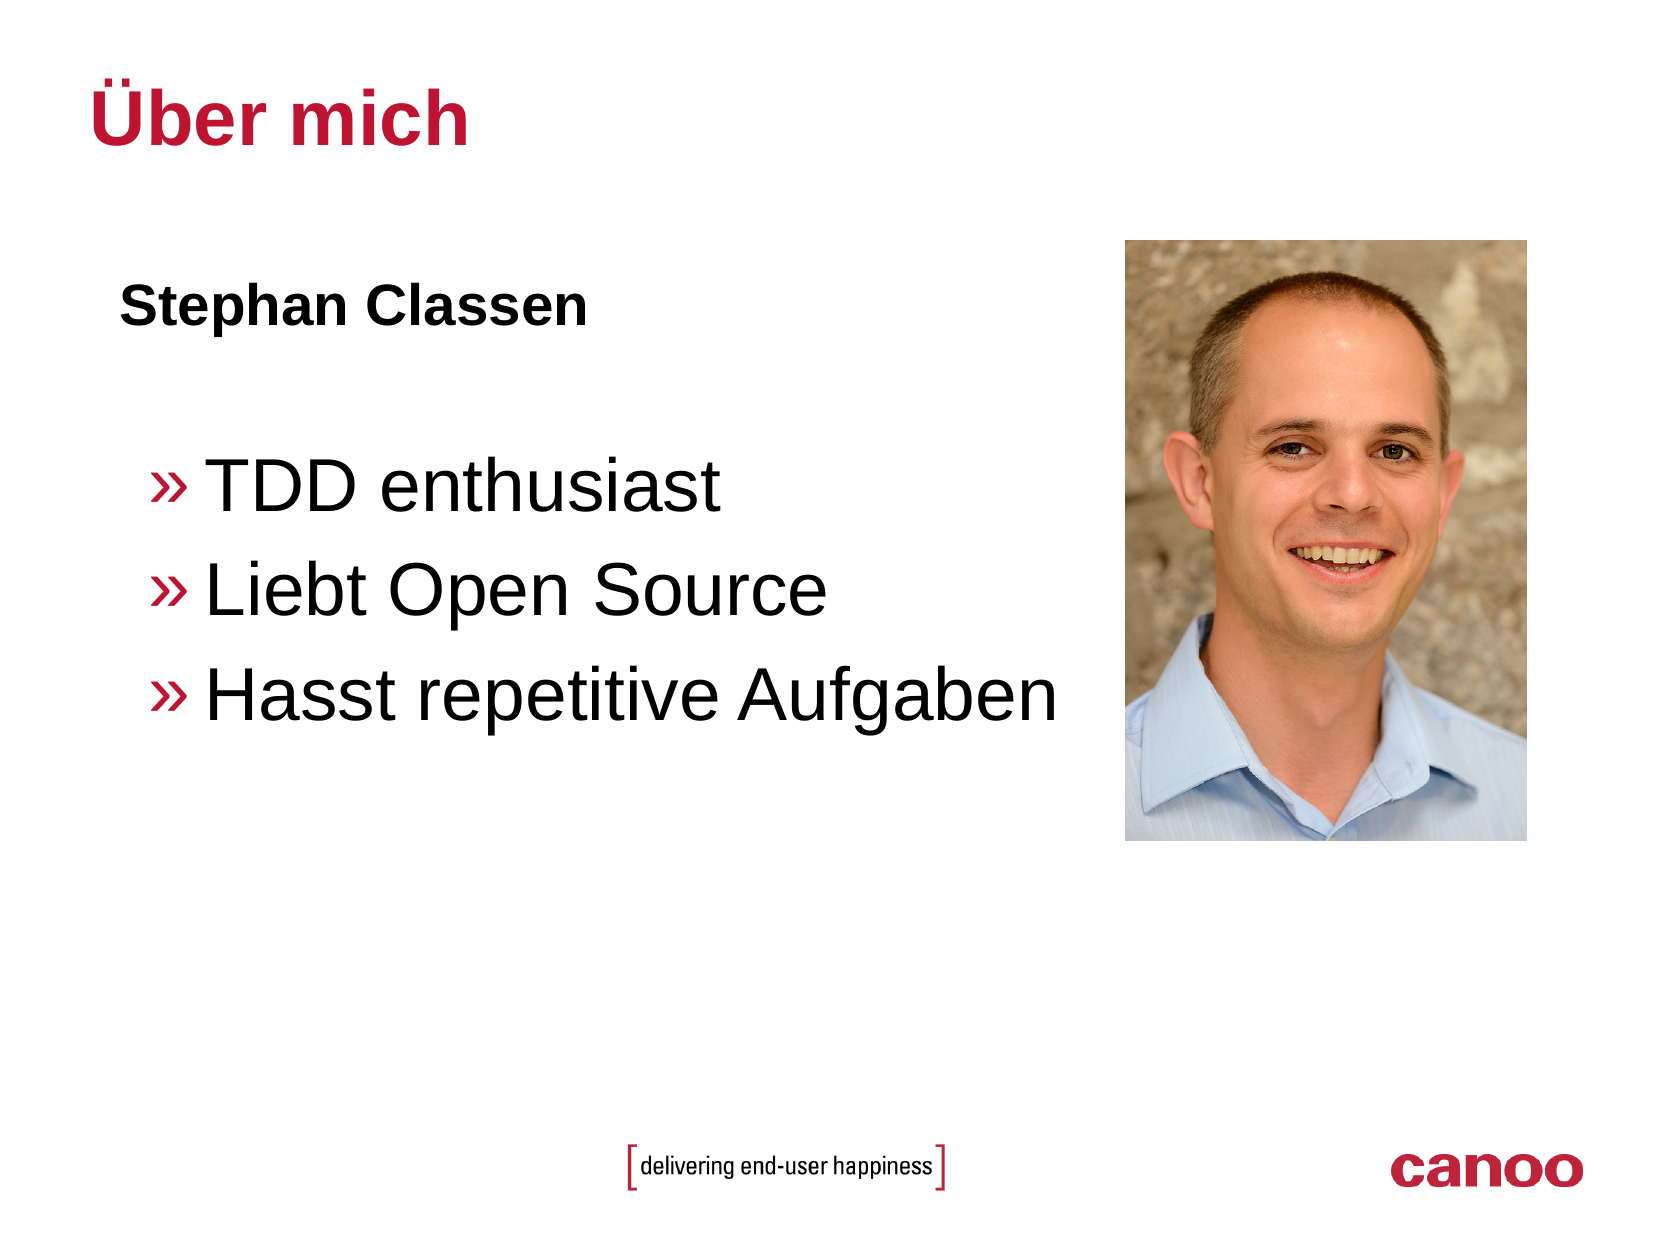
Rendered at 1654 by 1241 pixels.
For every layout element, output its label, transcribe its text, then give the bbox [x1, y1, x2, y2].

picture [621, 1140, 951, 1194]
picture [1391, 1154, 1583, 1187]
text_box Stephan Classen [105, 259, 1021, 374]
picture [1125, 240, 1527, 841]
list TDD enthusiast Liebt Open Source Hasst repetitive Aufgaben [134, 428, 1095, 988]
title Über mich [75, 60, 1591, 181]
